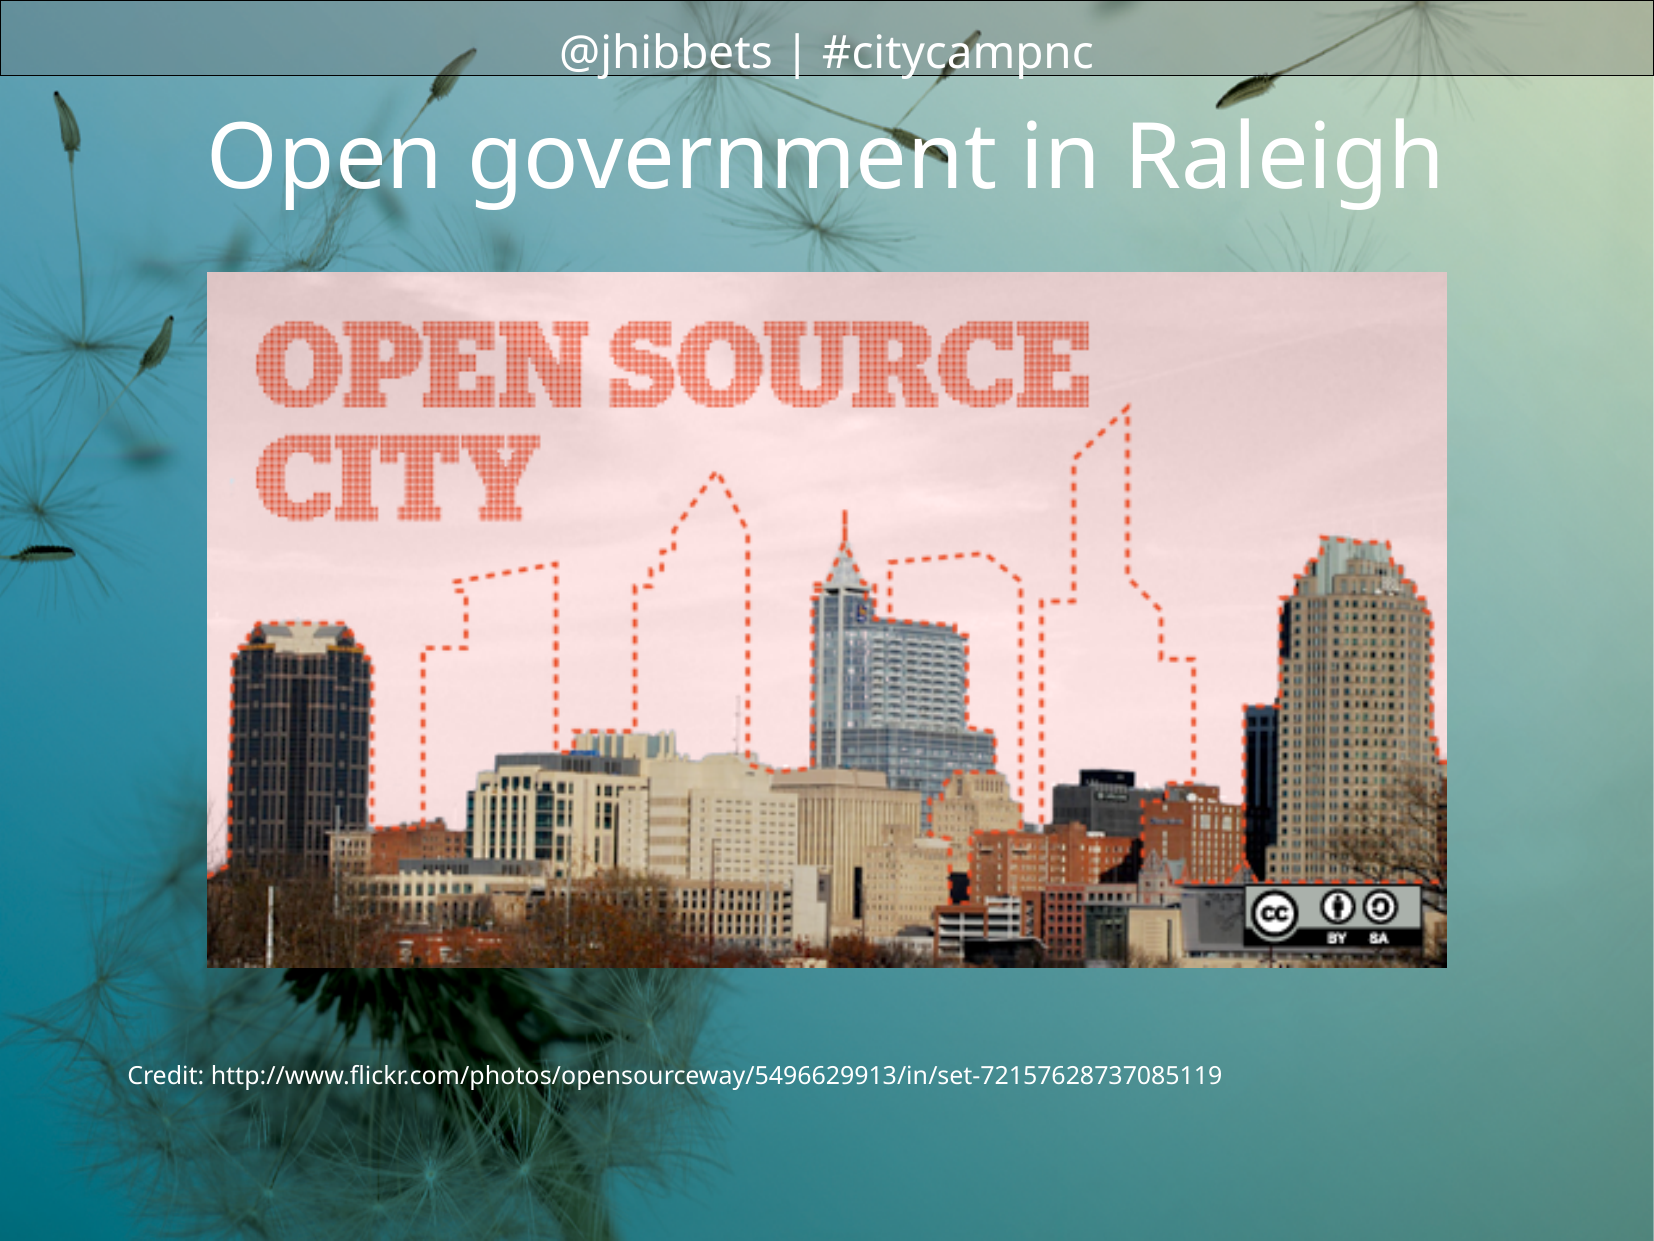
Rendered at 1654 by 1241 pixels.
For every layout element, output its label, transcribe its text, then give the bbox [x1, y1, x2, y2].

picture [0, 76, 1654, 1241]
title Open government in Raleigh [82, 49, 1571, 257]
text_box Credit: http://www.flickr.com/photos/opensourceway/5496629913/in/set-72157628737085119 [112, 1050, 1230, 1093]
